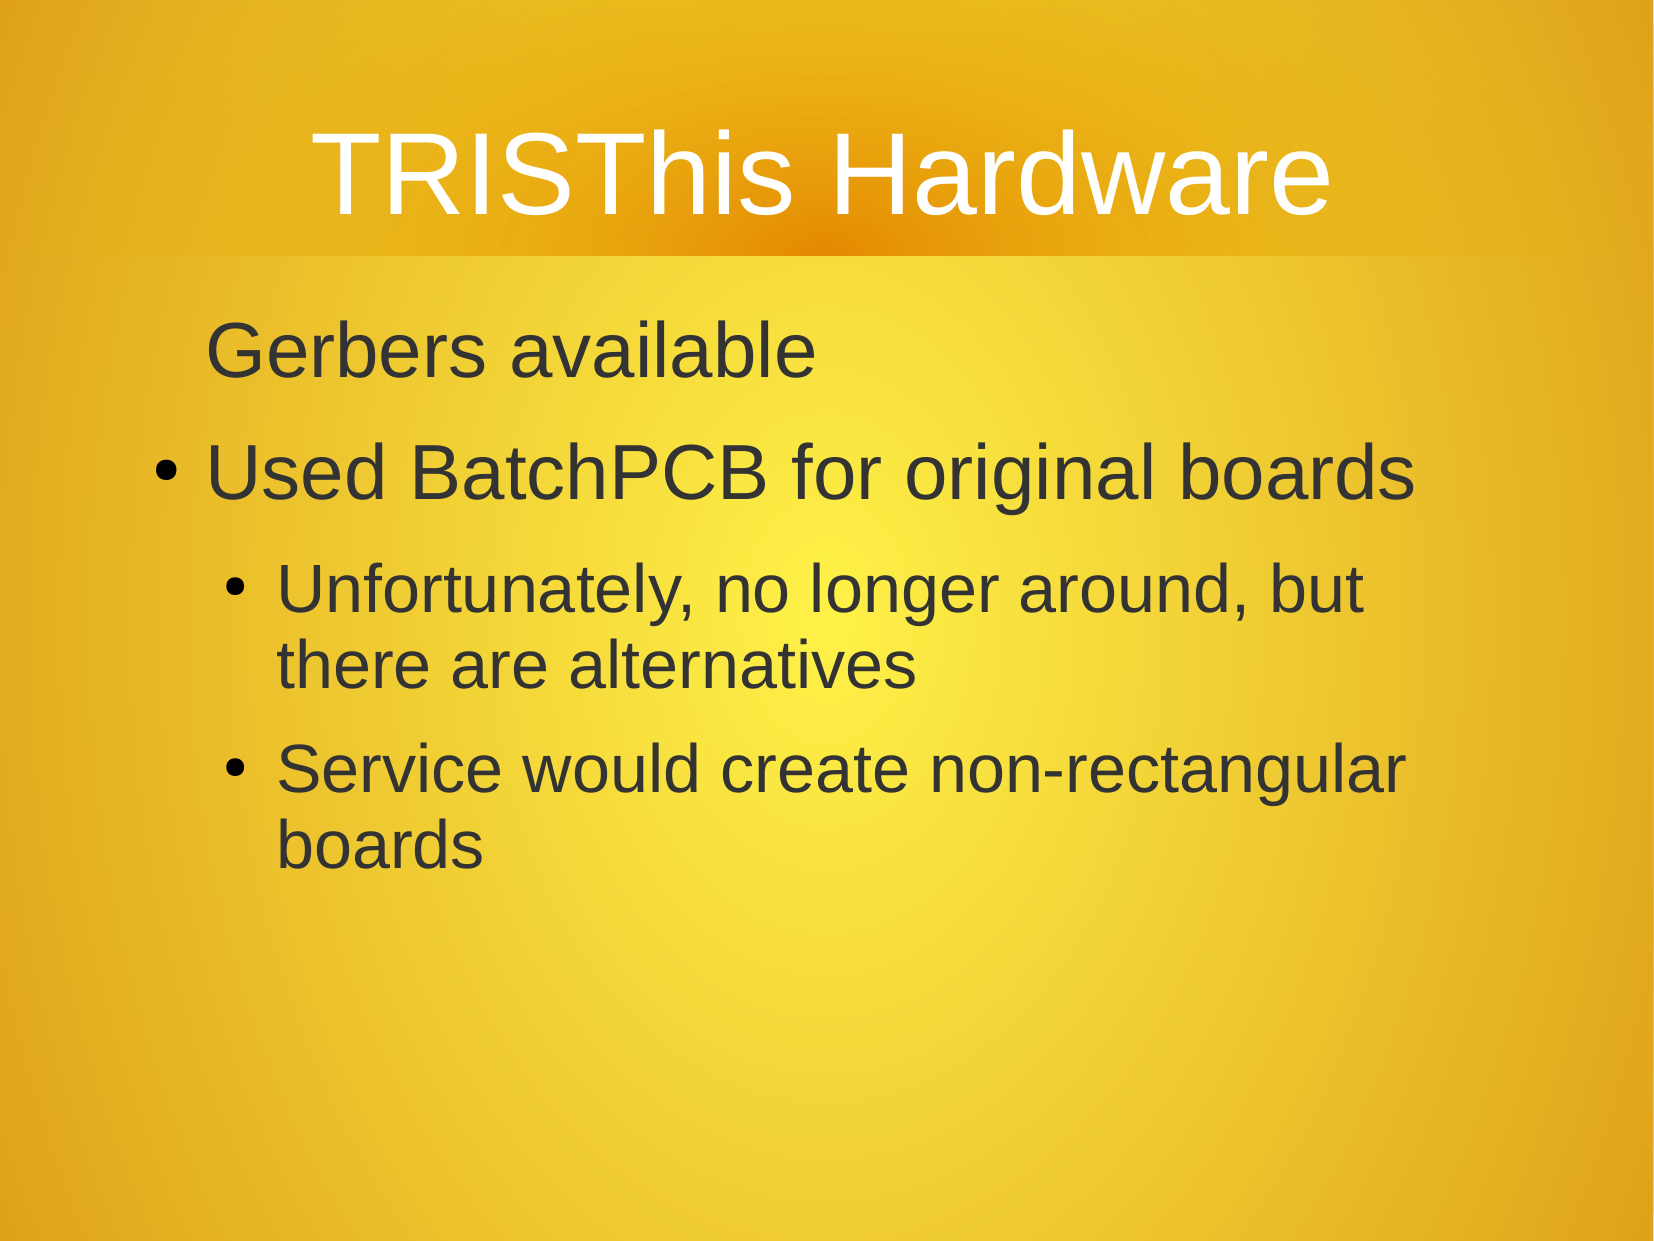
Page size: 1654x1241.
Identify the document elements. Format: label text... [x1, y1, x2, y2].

title TRISThis Hardware [78, 70, 1567, 278]
list Gerbers available Used BatchPCB for original boards Unfortunately, no longer around, but there are alternatives Service would create non-rectangular boards [134, 306, 1519, 1036]
